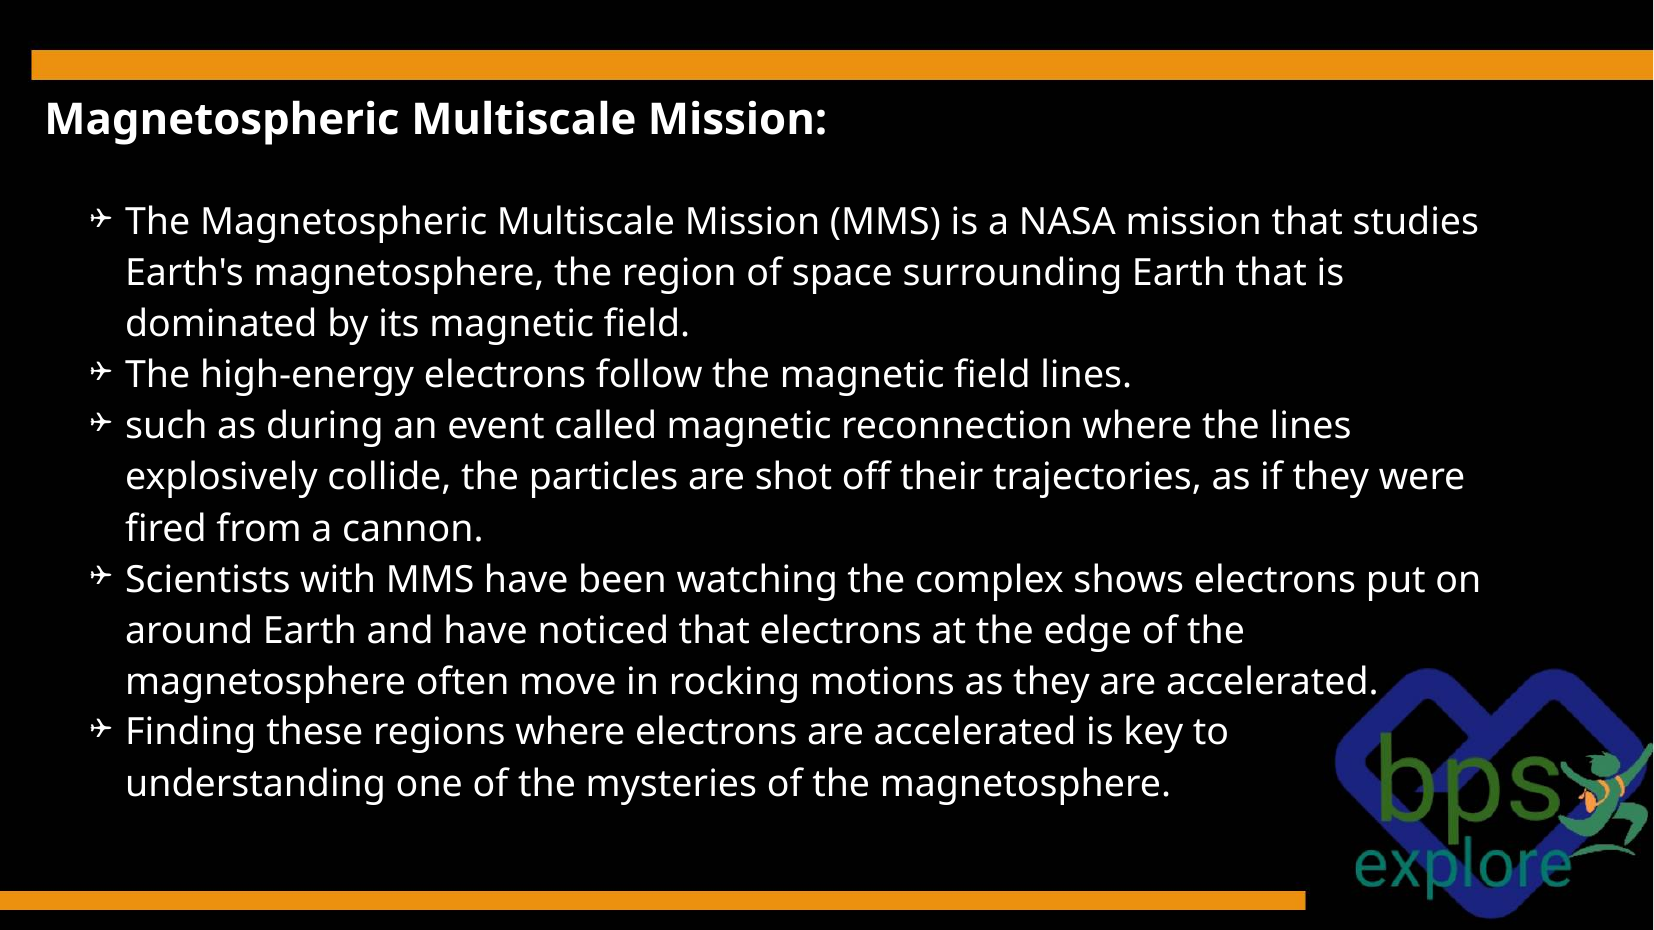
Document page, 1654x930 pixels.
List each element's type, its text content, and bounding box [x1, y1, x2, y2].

text_box The Magnetospheric Multiscale Mission (MMS) is a NASA mission that studies Earth's magnetosphere, the region of space surrounding Earth that is dominated by its magnetic field. The high-energy electrons follow the magnetic field lines. such as during an event called magnetic reconnection where the lines explosively collide, the particles are shot off their trajectories, as if they were fired from a cannon. Scientists with MMS have been watching the complex shows electrons put on around Earth and have noticed that electrons at the edge of the magnetosphere often move in rocking motions as they are accelerated. Finding these regions where electrons are accelerated is key to understanding one of the mysteries of the magnetosphere. [75, 187, 1501, 826]
picture [0, 0, 1654, 930]
text_box Magnetospheric Multiscale Mission: [29, 80, 968, 231]
